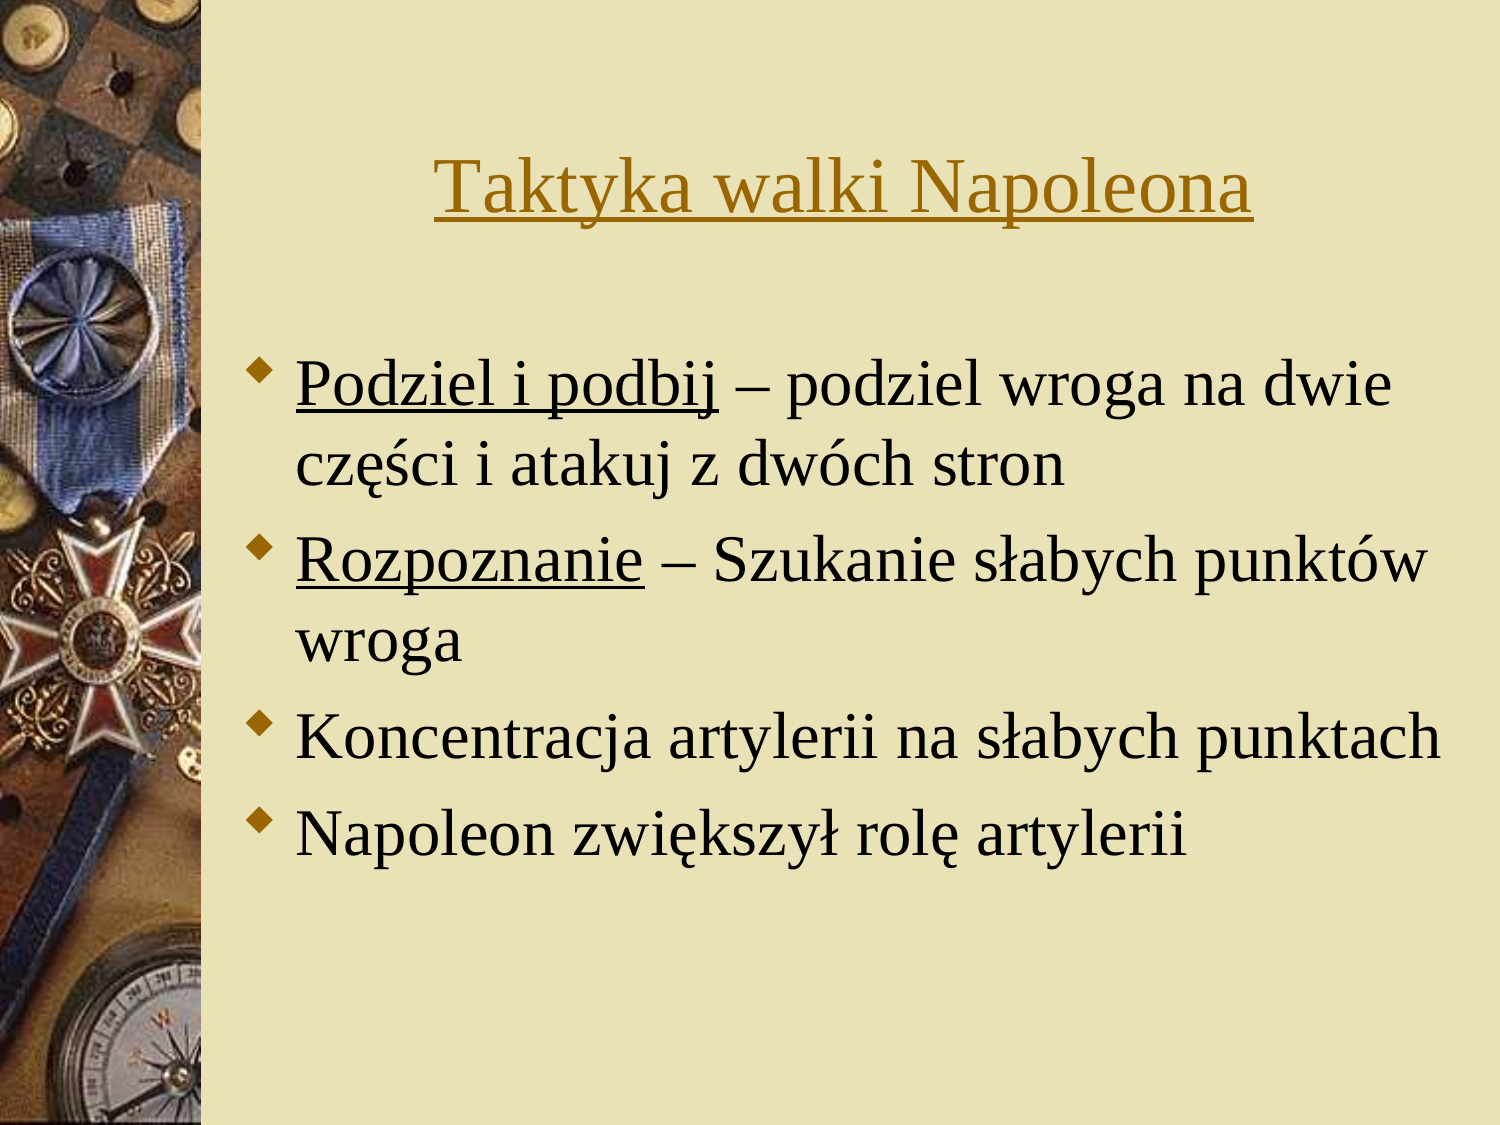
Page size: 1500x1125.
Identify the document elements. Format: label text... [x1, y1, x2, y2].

picture [0, 0, 201, 1125]
text_box Podziel i podbij – podziel wroga na dwie części i atakuj z dwóch stron Rozpoznanie – Szukanie słabych punktów wroga Koncentracja artylerii na słabych punktach Napoleon zwiększył rolę artylerii [224, 331, 1476, 1007]
text_box Taktyka walki Napoleona [224, 87, 1463, 276]
